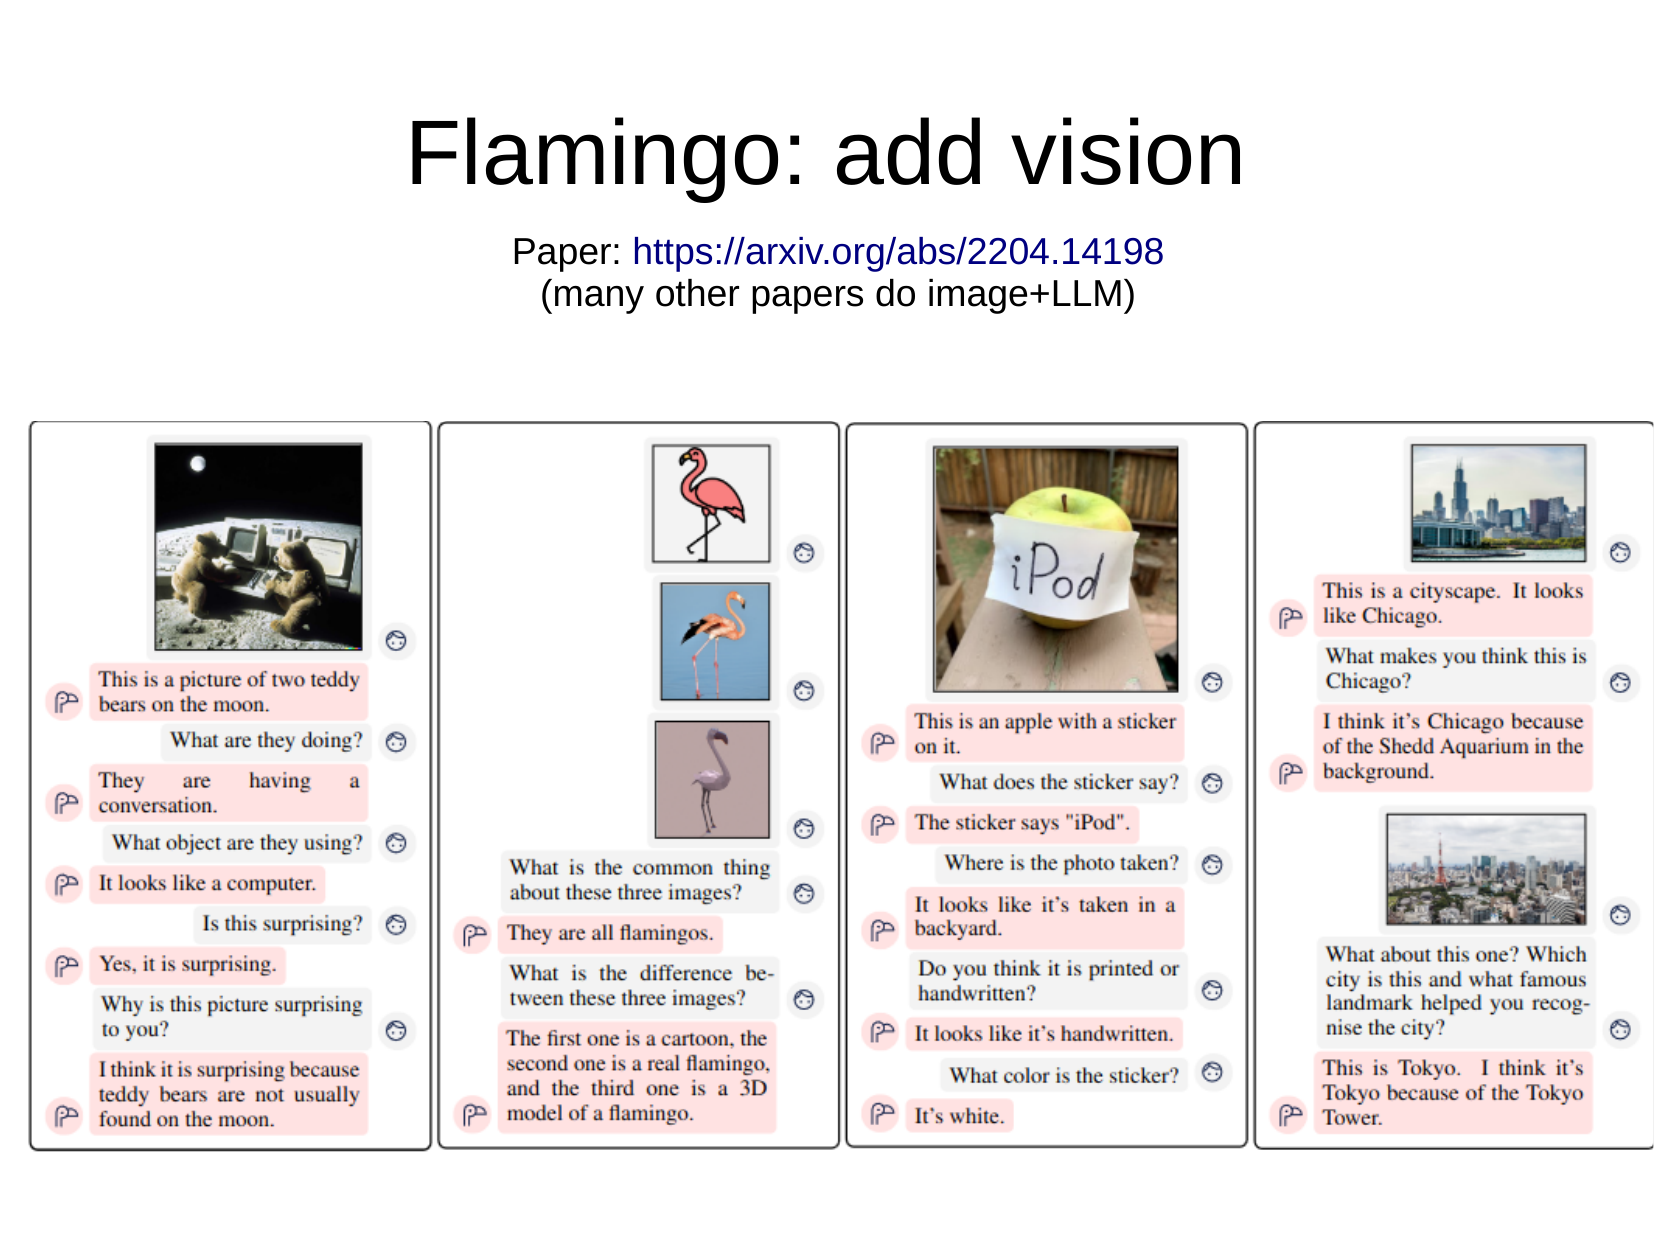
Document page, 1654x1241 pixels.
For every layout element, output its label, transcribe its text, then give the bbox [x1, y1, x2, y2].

picture [7, 421, 1654, 1153]
title Flamingo: add vision [82, 49, 1571, 257]
text_box Paper: https://arxiv.org/abs/2204.14198 (many other papers do image+LLM) [461, 223, 1216, 322]
